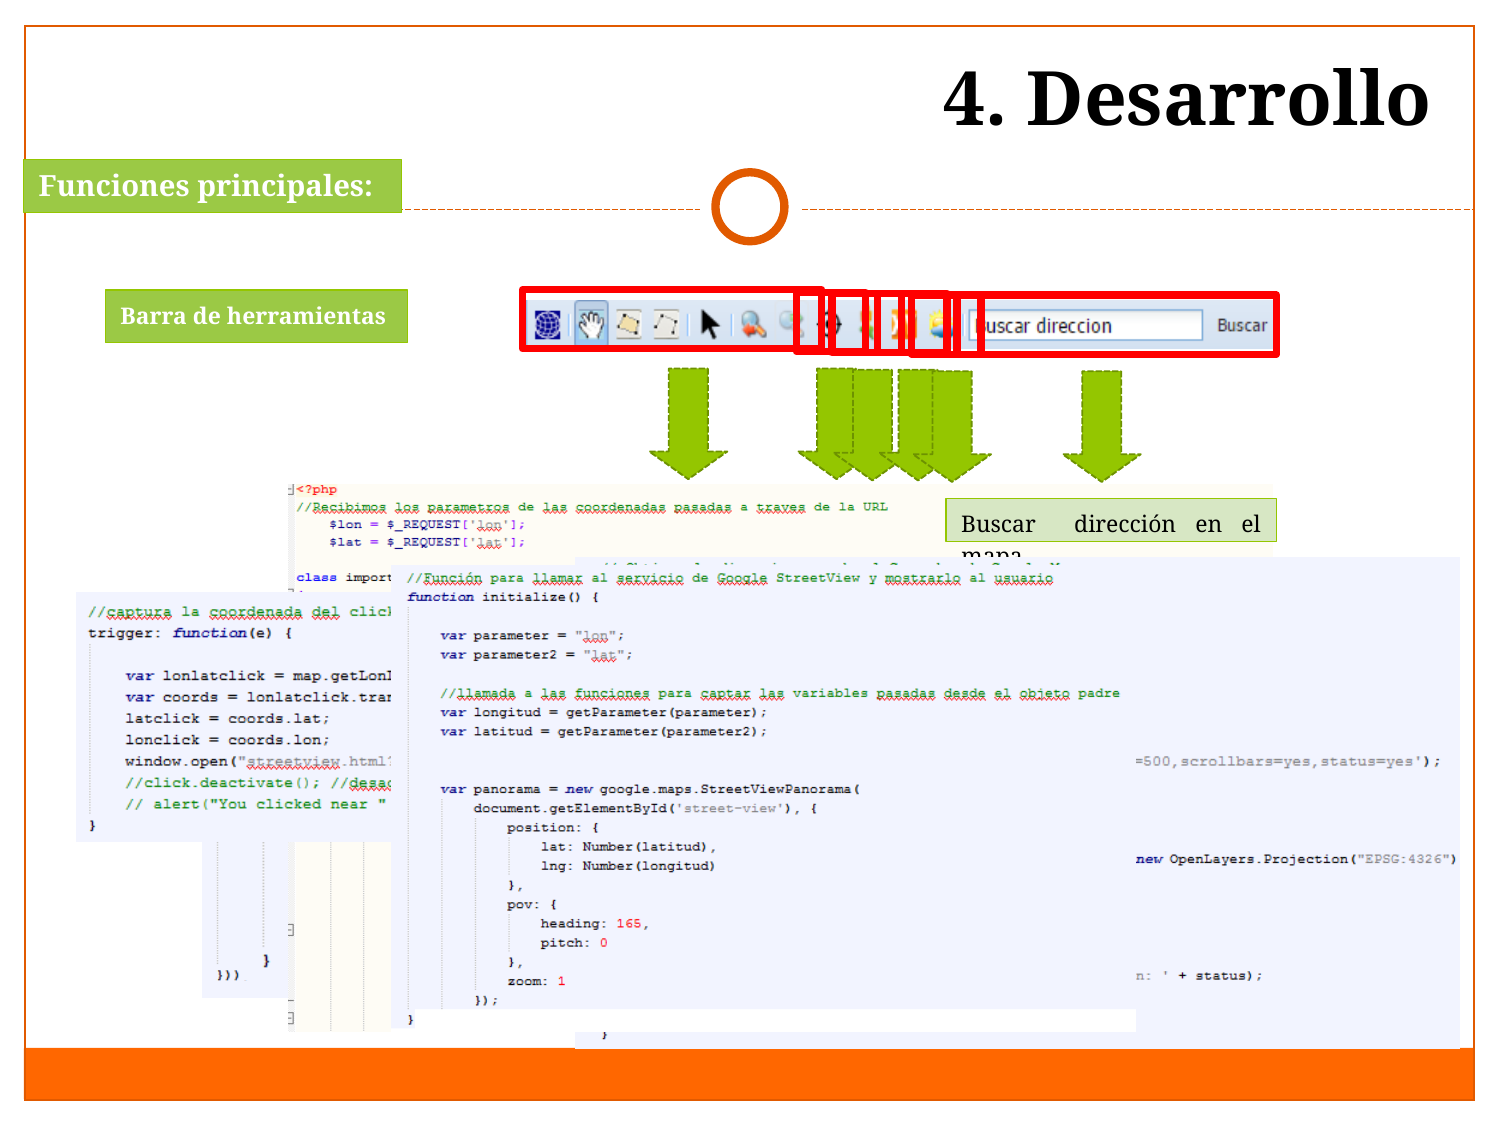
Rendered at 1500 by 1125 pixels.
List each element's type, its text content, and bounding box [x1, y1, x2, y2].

text_box [649, 368, 728, 480]
picture [881, 300, 898, 349]
picture [836, 300, 862, 348]
text_box Funciones principales: [23, 159, 402, 213]
picture [76, 484, 1460, 1049]
picture [800, 300, 818, 345]
text_box [797, 368, 992, 482]
picture [961, 300, 977, 349]
text_box Barra de herramientas [105, 289, 408, 343]
picture [526, 300, 793, 345]
text_box 4. Desarrollo [726, 42, 1447, 148]
picture [869, 300, 874, 349]
text_box [1062, 371, 1141, 482]
picture [985, 300, 1273, 349]
picture [915, 300, 943, 349]
text_box Buscar dirección en el mapa [946, 498, 1277, 542]
